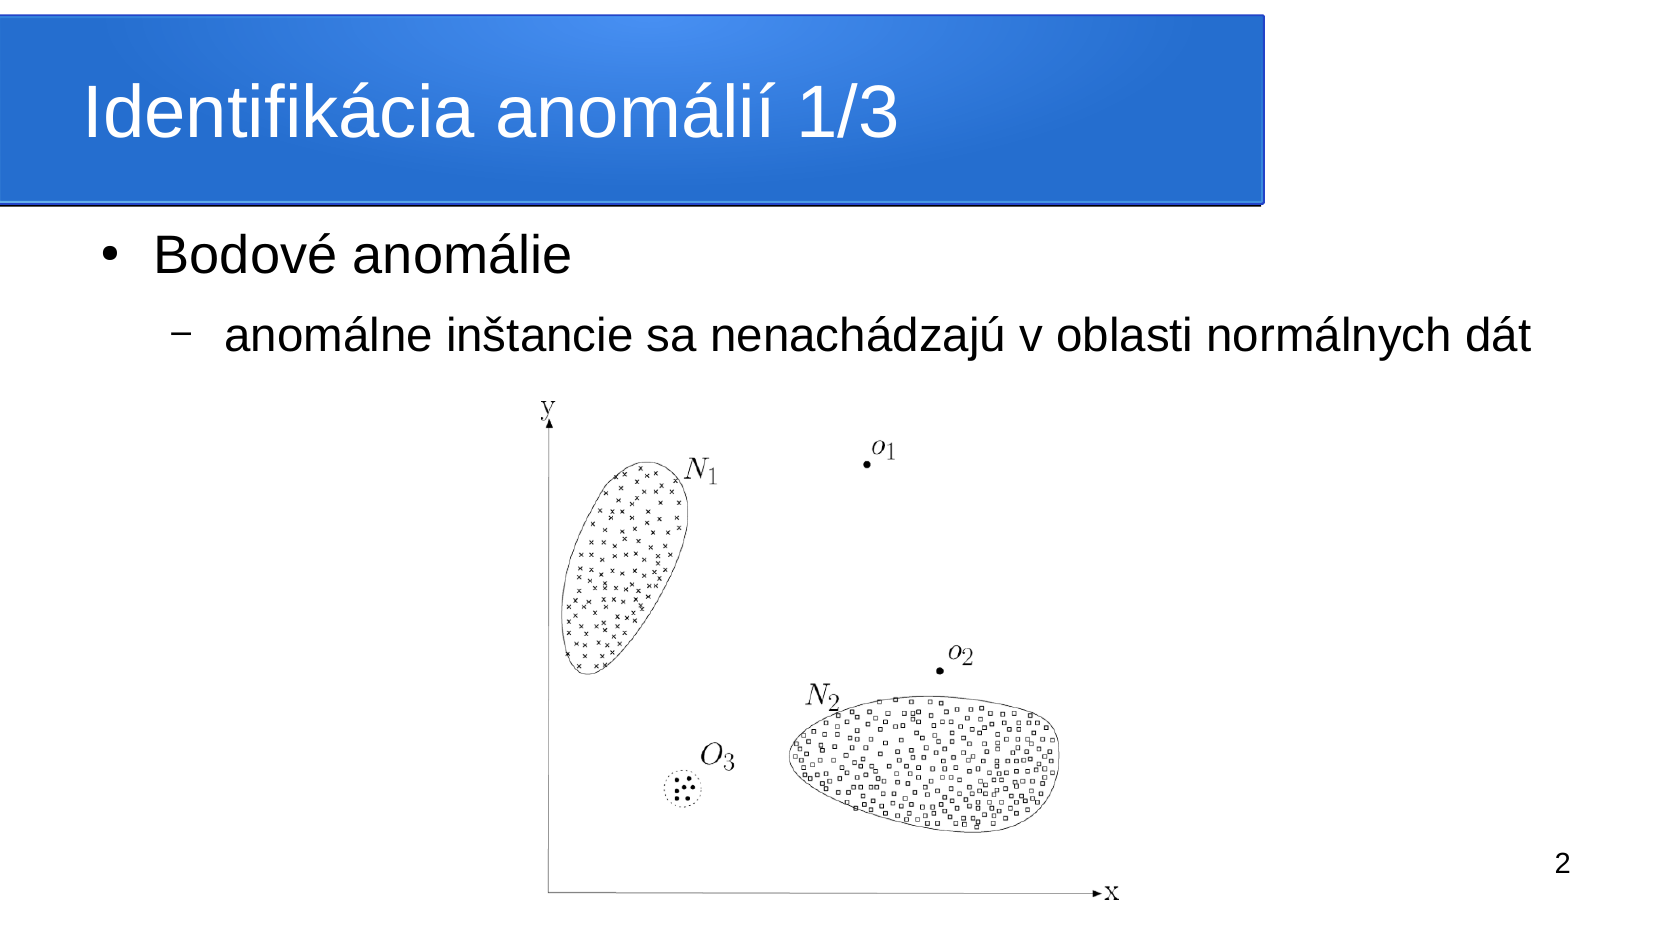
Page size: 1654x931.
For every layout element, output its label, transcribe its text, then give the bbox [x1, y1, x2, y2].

list Bodové anomálie anomálne inštancie sa nenachádzajú v oblasti normálnych dát [82, 224, 1571, 764]
title Identifikácia anomálií 1/3 [82, 35, 1235, 189]
picture [511, 374, 1143, 919]
